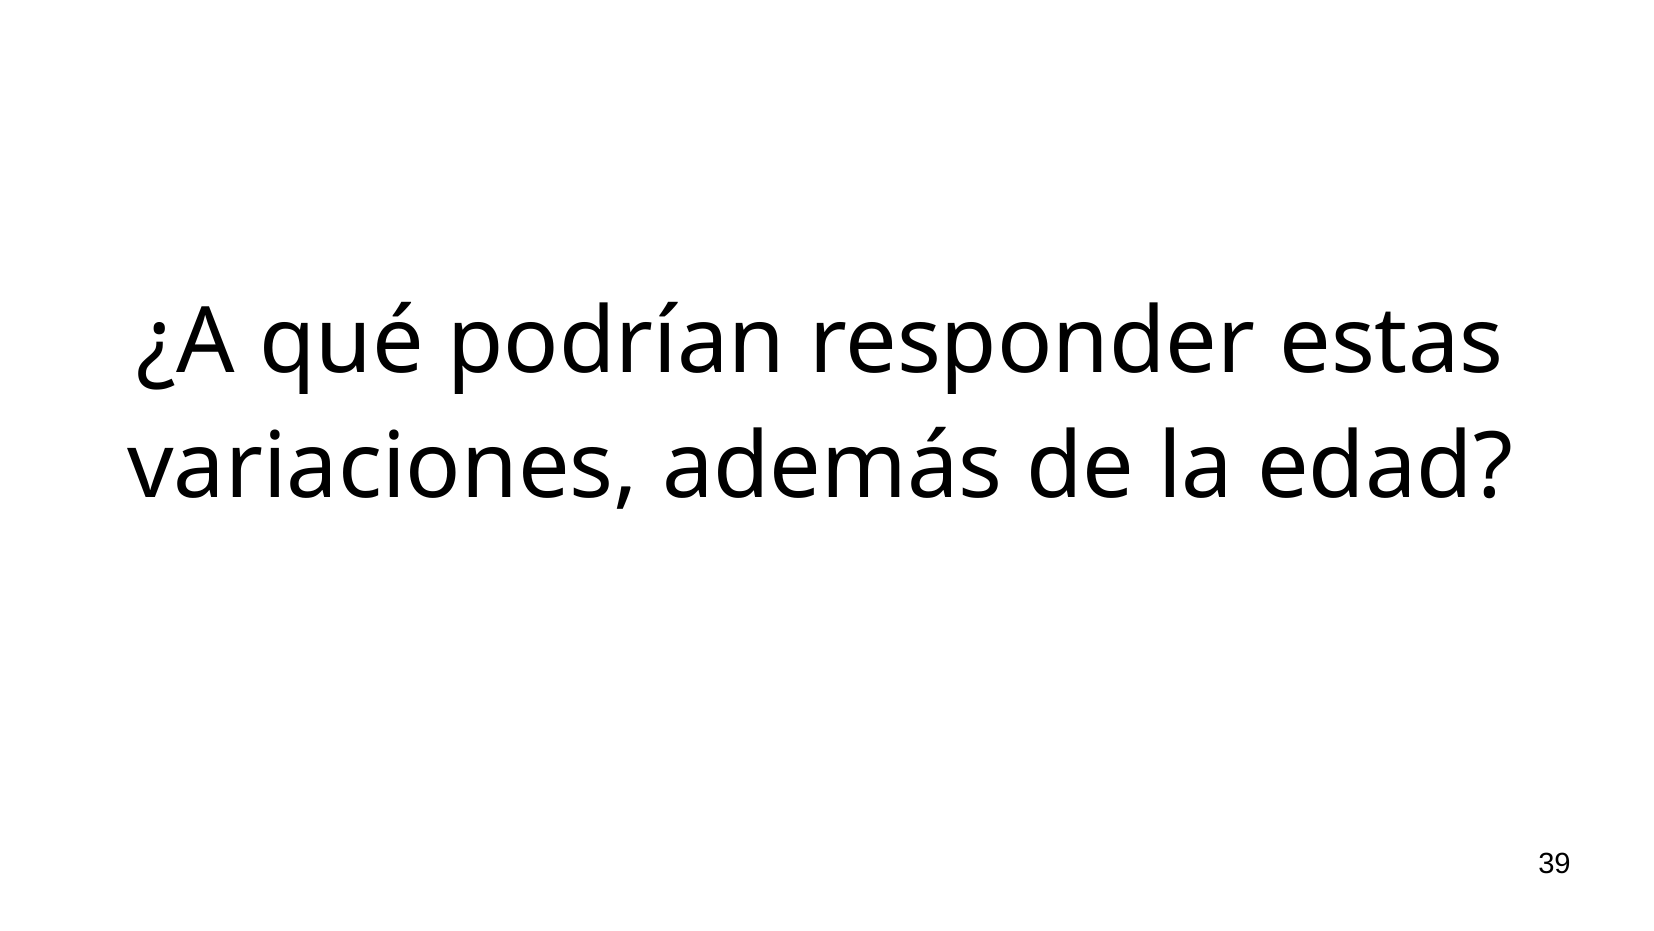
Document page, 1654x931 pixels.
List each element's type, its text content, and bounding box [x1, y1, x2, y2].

title ¿A qué podrían responder estas variaciones, además de la edad? [76, 289, 1565, 510]
